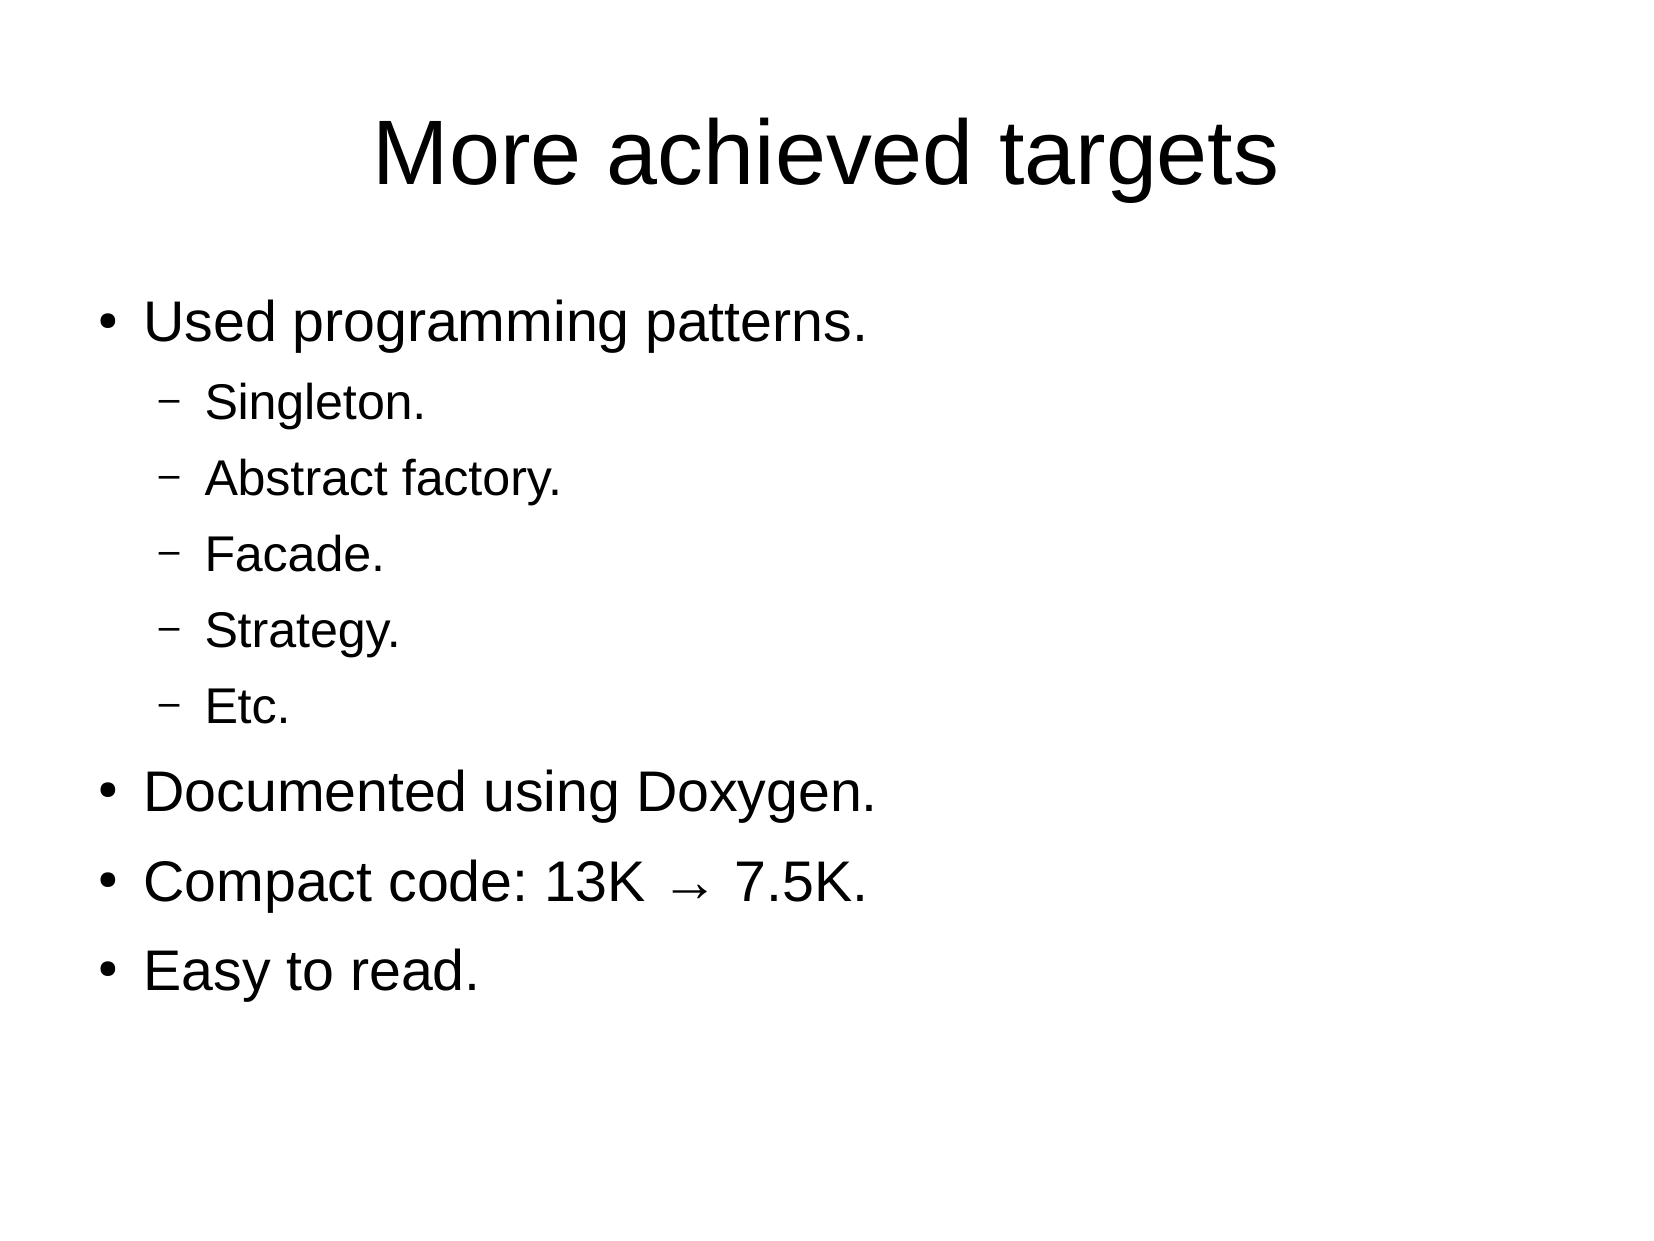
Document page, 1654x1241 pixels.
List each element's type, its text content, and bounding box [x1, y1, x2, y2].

list Used programming patterns. Singleton. Abstract factory. Facade. Strategy. Etc. Documented using Doxygen. Compact code: 13K → 7.5K. Easy to read. [82, 290, 1571, 1010]
title More achieved targets [82, 49, 1571, 257]
